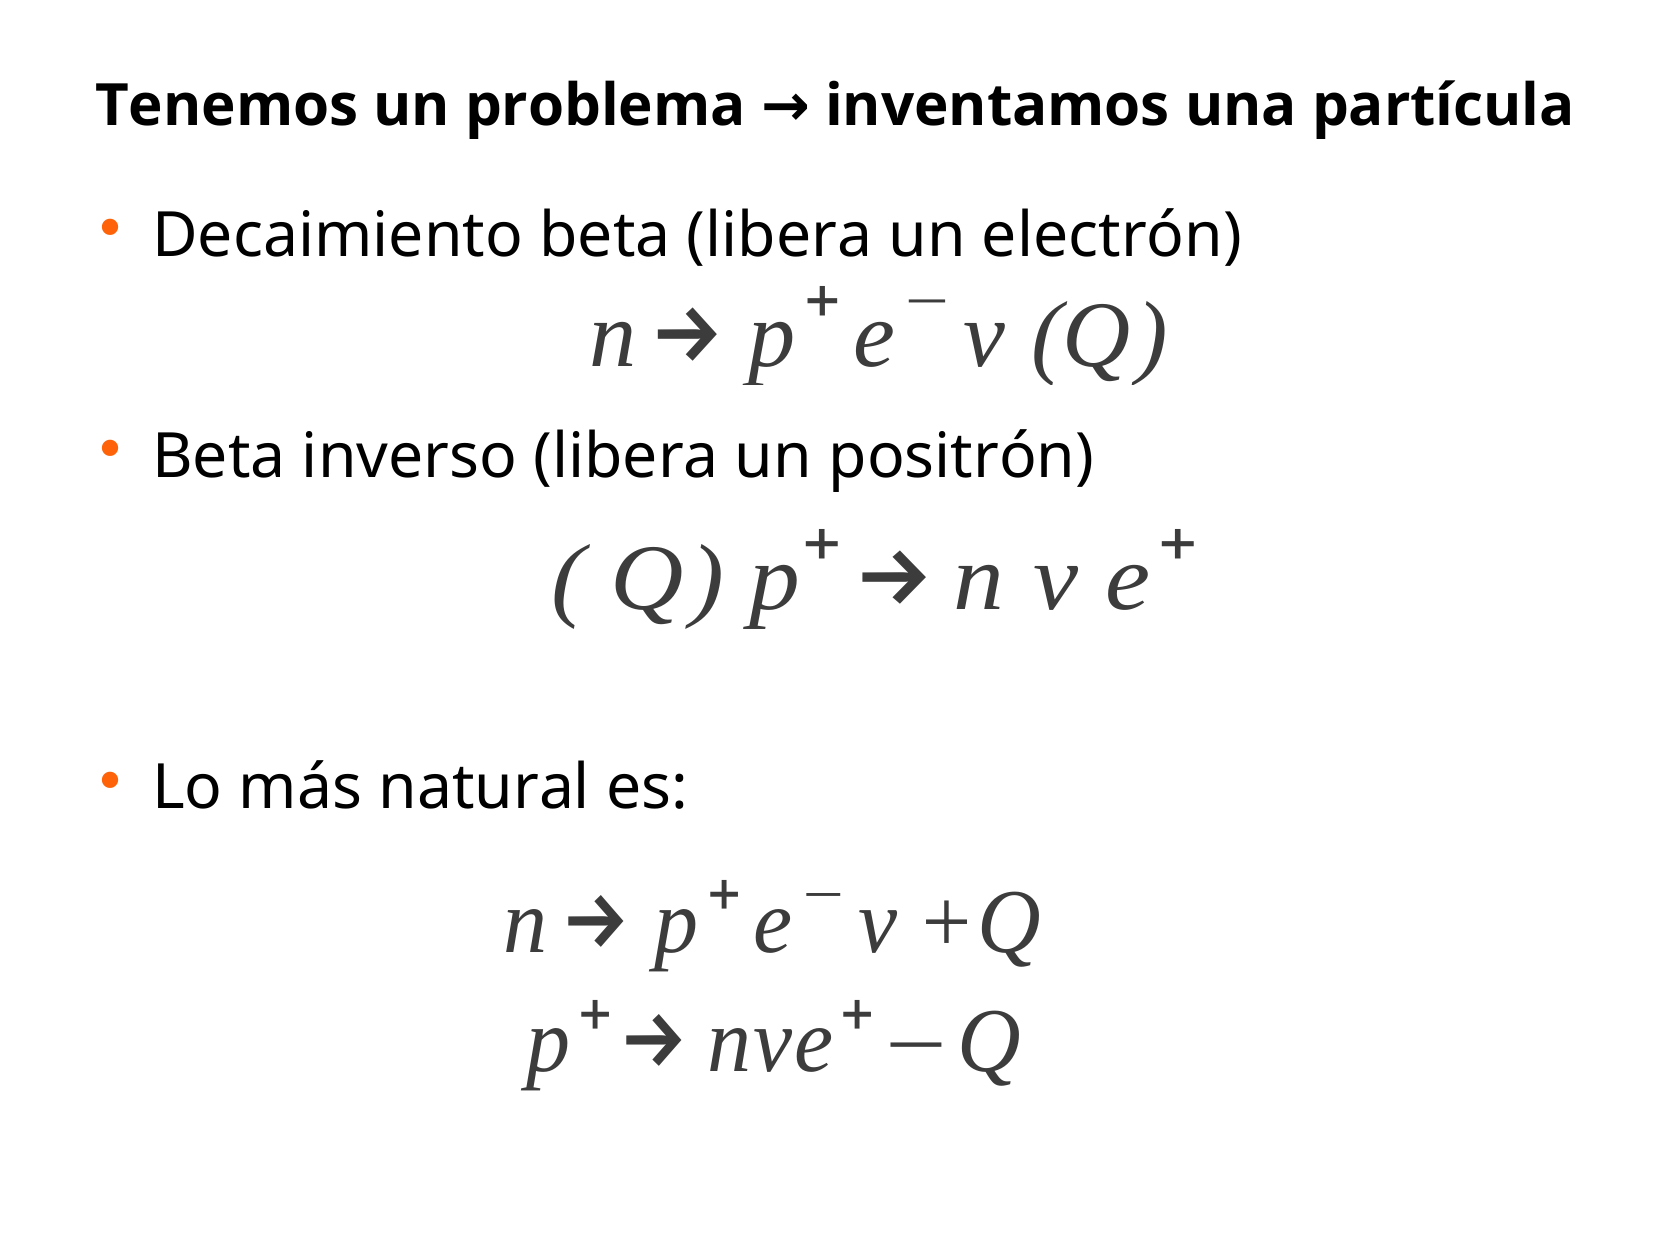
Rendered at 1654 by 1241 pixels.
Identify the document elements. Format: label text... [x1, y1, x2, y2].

list Decaimiento beta (libera un electrón) Beta inverso (libera un positrón) Lo más natural es: [82, 187, 1571, 1007]
title Tenemos un problema → inventamos una partícula [86, 49, 1575, 151]
chart [479, 854, 1109, 1111]
chart [564, 266, 1214, 392]
chart [525, 509, 1251, 636]
